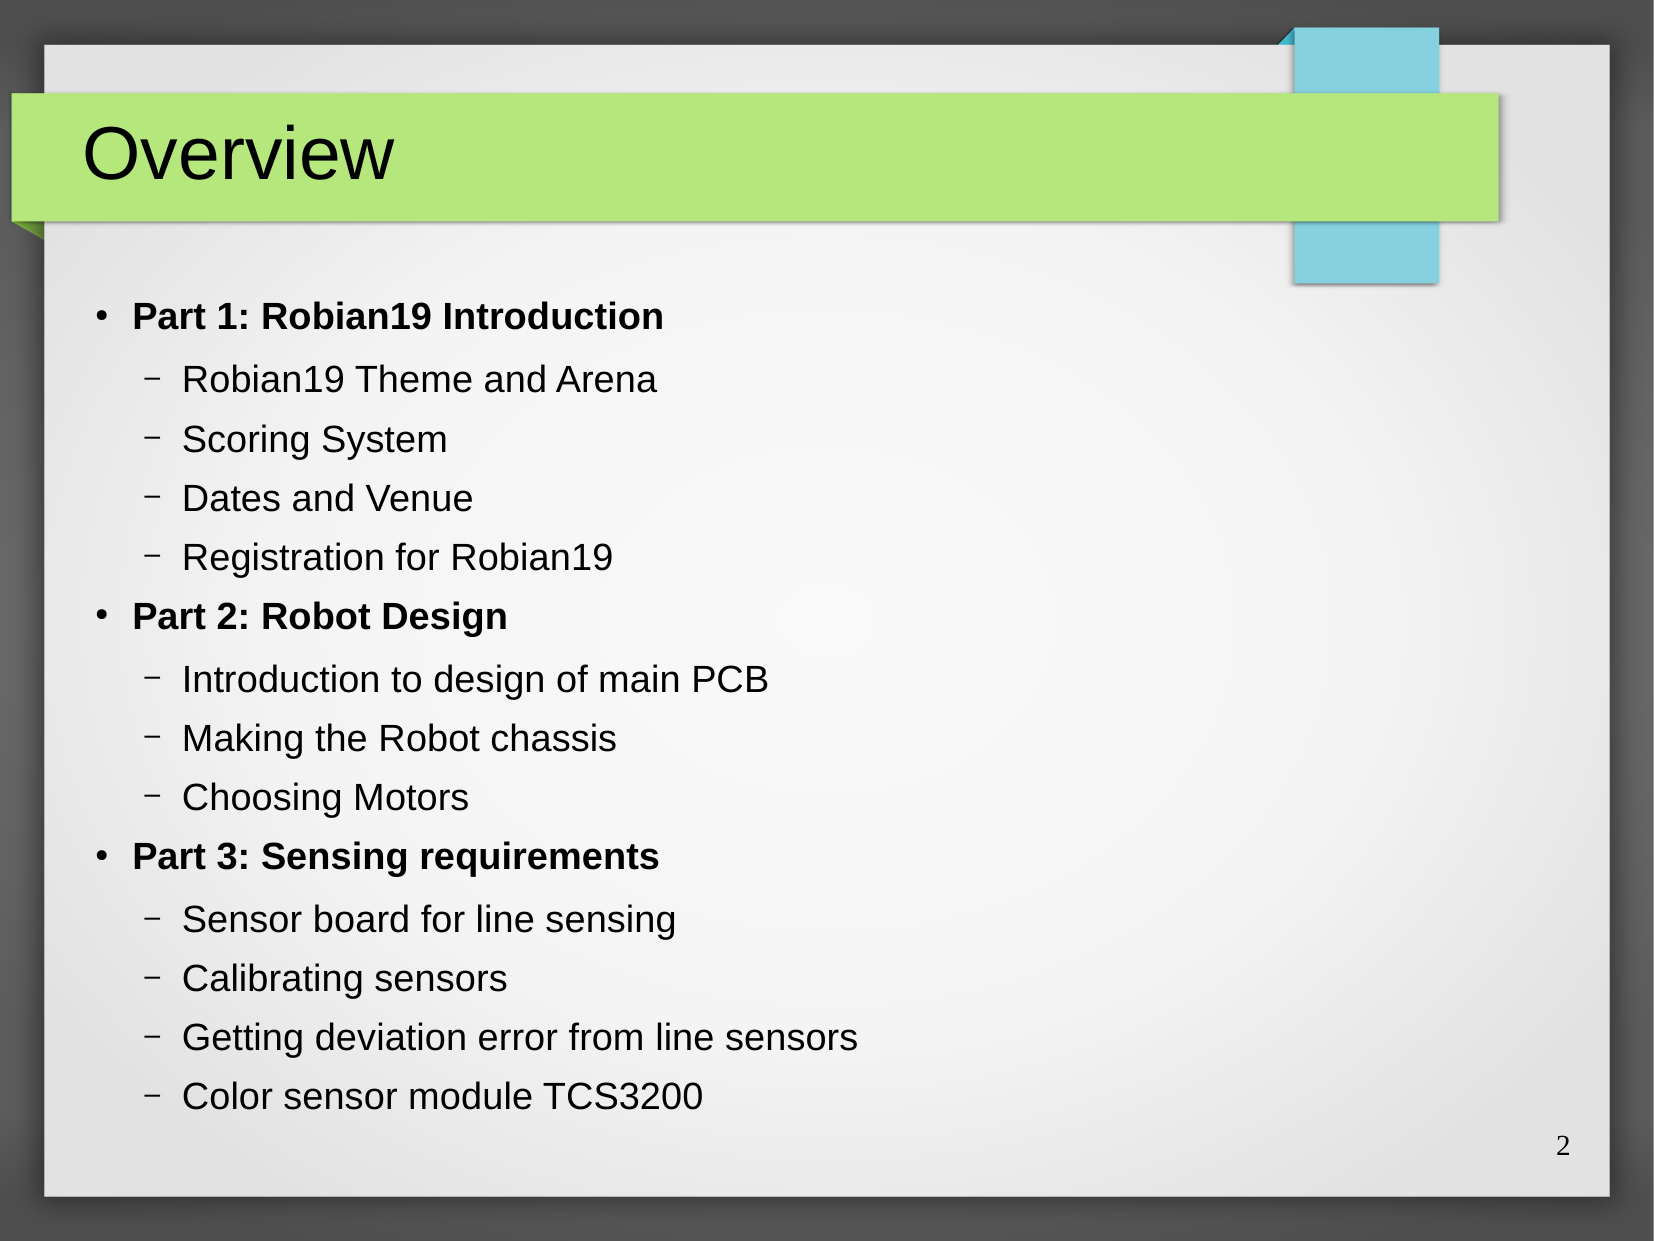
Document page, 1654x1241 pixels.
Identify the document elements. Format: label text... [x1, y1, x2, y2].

title Overview [82, 94, 1264, 213]
picture [0, 0, 1654, 1241]
list Part 1: Robian19 Introduction Robian19 Theme and Arena Scoring System Dates and Venue Registration for Robian19 Part 2: Robot Design Introduction to design of main PCB Making the Robot chassis Choosing Motors Part 3: Sensing requirements Sensor board for line sensing Calibrating sensors Getting deviation error from line sensors Color sensor module TCS3200 [82, 295, 1571, 1126]
